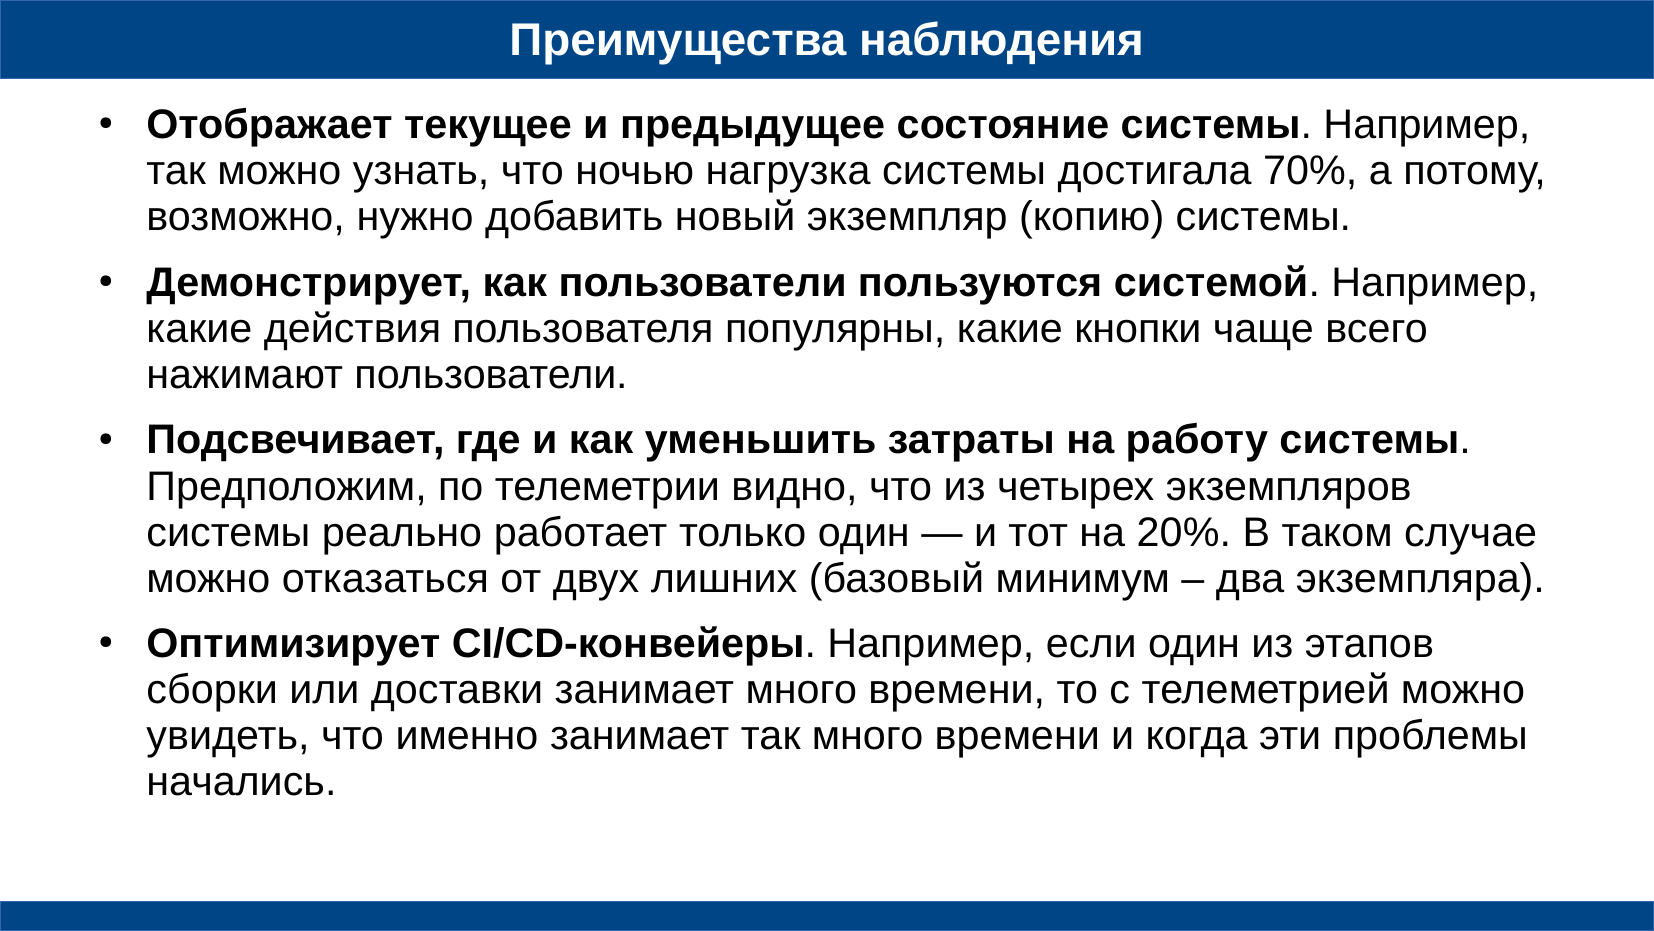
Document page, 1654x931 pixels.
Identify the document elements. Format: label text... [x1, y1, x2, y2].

list Отображает текущее и предыдущее состояние системы. Например, так можно узнать, что ночью нагрузка системы достигала 70%, а потому, возможно, нужно добавить новый экземпляр (копию) системы. Демонстрирует, как пользователи пользуются системой. Например, какие действия пользователя популярны, какие кнопки чаще всего нажимают пользователи. Подсвечивает, где и как уменьшить затраты на работу системы. Предположим, по телеметрии видно, что из четырех экземпляров системы реально работает только один — и тот на 20%. В таком случае можно отказаться от двух лишних (базовый минимум – два экземпляра). Оптимизирует CI/CD-конвейеры. Например, если один из этапов сборки или доставки занимает много времени, то с телеметрией можно увидеть, что именно занимает так много времени и когда эти проблемы начались. [82, 101, 1571, 871]
title Преимущества наблюдения [0, 0, 1654, 79]
